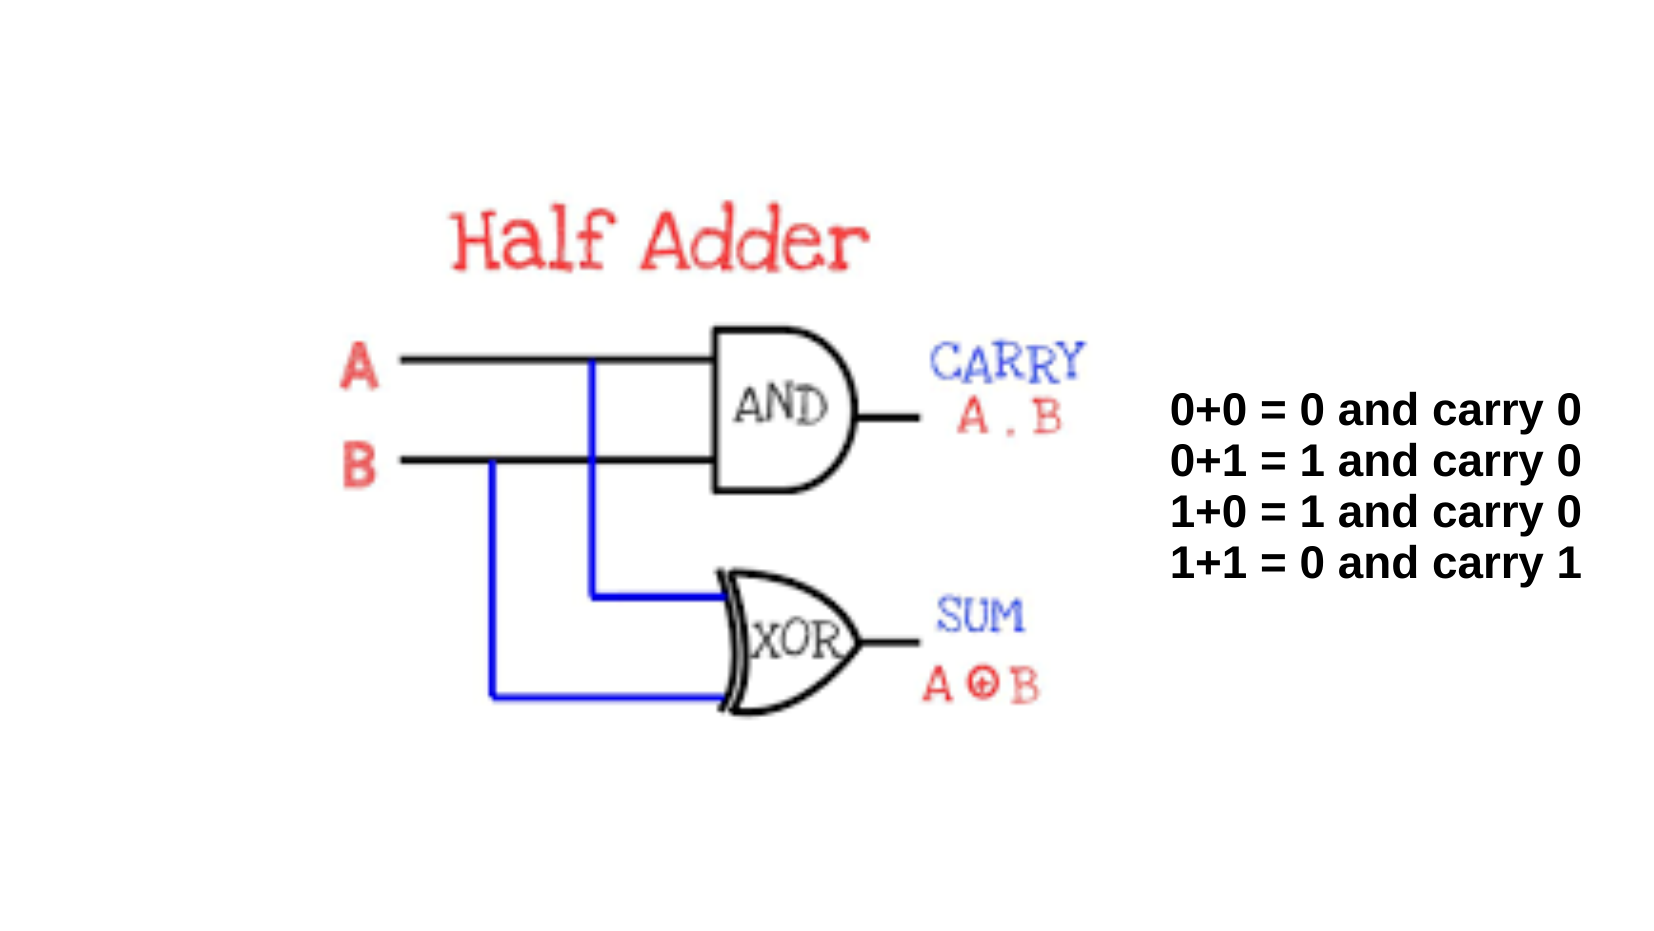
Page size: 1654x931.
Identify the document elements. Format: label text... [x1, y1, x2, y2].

picture [90, 179, 1233, 820]
text_box 0+0 = 0 and carry 0 0+1 = 1 and carry 0 1+0 = 1 and carry 0 1+1 = 0 and carry 1 [1155, 376, 1606, 648]
